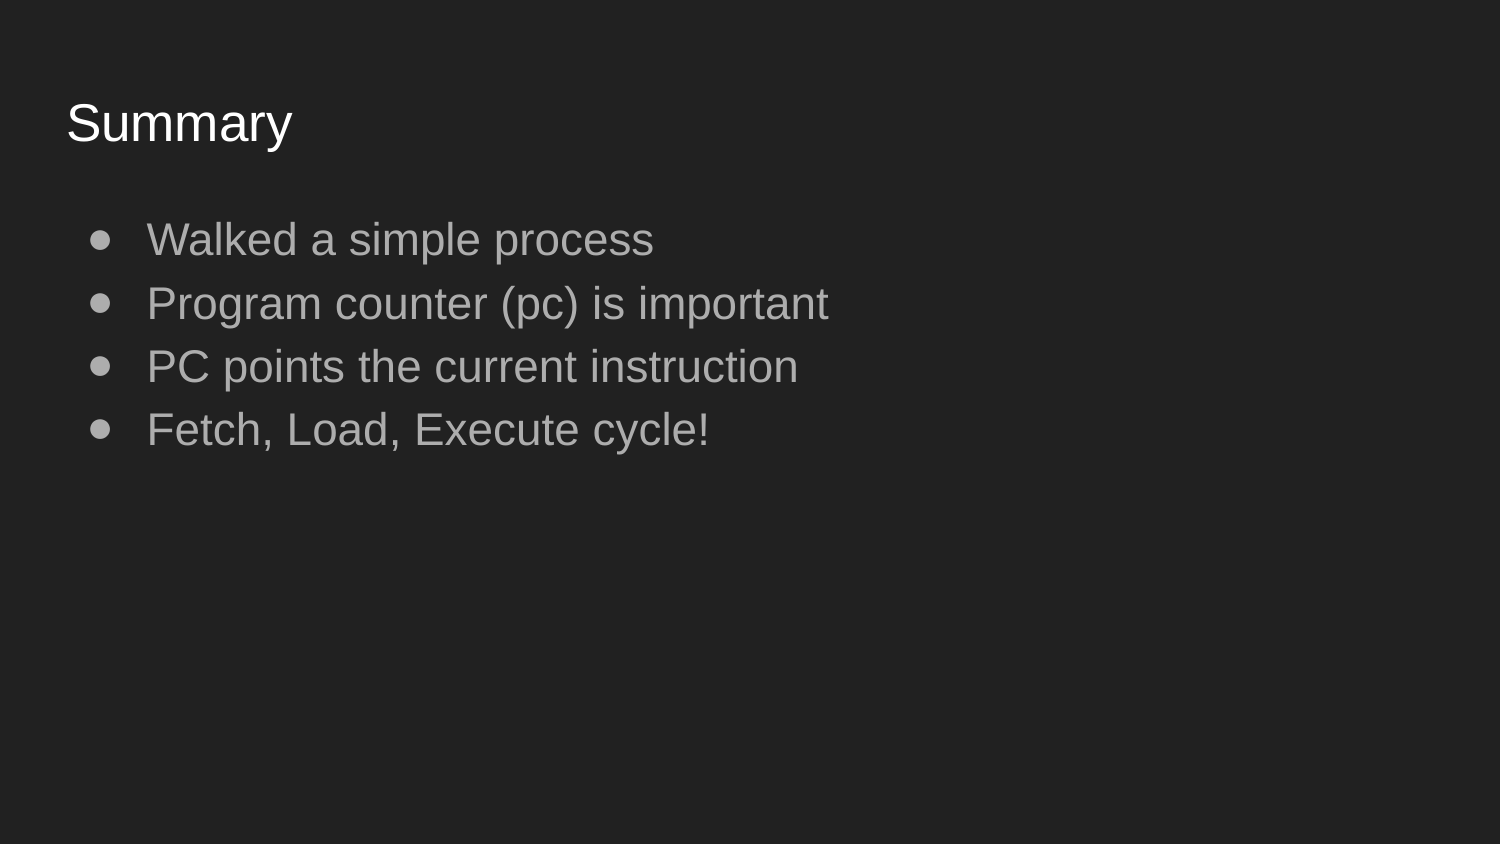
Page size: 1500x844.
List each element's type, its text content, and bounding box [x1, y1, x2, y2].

list Walked a simple process Program counter (pc) is important PC points the current instruction Fetch, Load, Execute cycle! [56, 186, 1339, 570]
title Summary [51, 72, 1449, 167]
